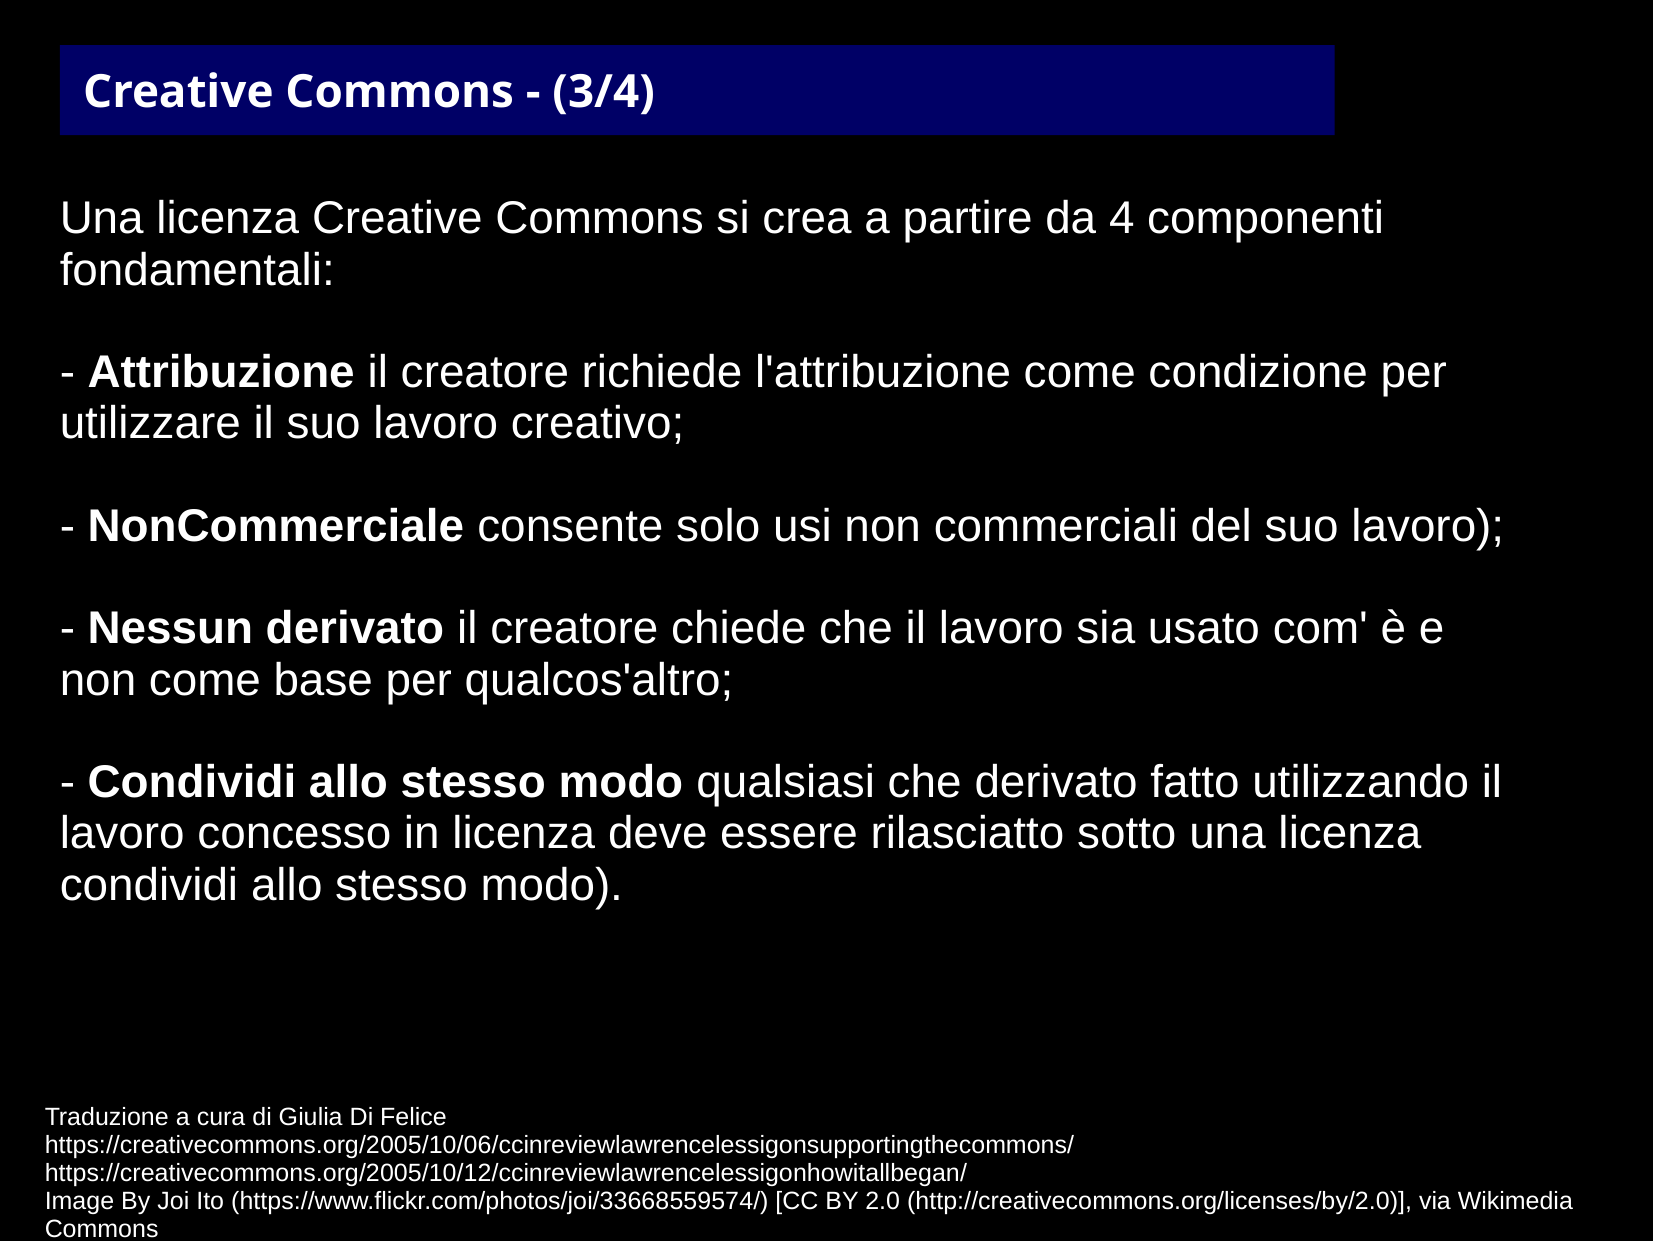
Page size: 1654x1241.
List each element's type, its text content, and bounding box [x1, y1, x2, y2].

list Creative Commons - (3/4) [59, 45, 1335, 136]
text_box Traduzione a cura di Giulia Di Felice https://creativecommons.org/2005/10/06/ccinreviewlawrencelessigonsupportingthecommons/ https://creativecommons.org/2005/10/12/ccinreviewlawrencelessigonhowitallbegan/ Image By Joi Ito (https://www.flickr.com/photos/joi/33668559574/) [CC BY 2.0 (http://creativecommons.org/licenses/by/2.0)], via Wikimedia Commons [30, 1095, 1646, 1241]
text_box Una licenza Creative Commons si crea a partire da 4 componenti fondamentali: - Attribuzione il creatore richiede l'attribuzione come condizione per utilizzare il suo lavoro creativo; - NonCommerciale consente solo usi non commerciali del suo lavoro); - Nessun derivato il creatore chiede che il lavoro sia usato com' è e non come base per qualcos'altro; - Condividi allo stesso modo qualsiasi che derivato fatto utilizzando il lavoro concesso in licenza deve essere rilasciatto sotto una licenza condividi allo stesso modo). [45, 184, 1531, 918]
